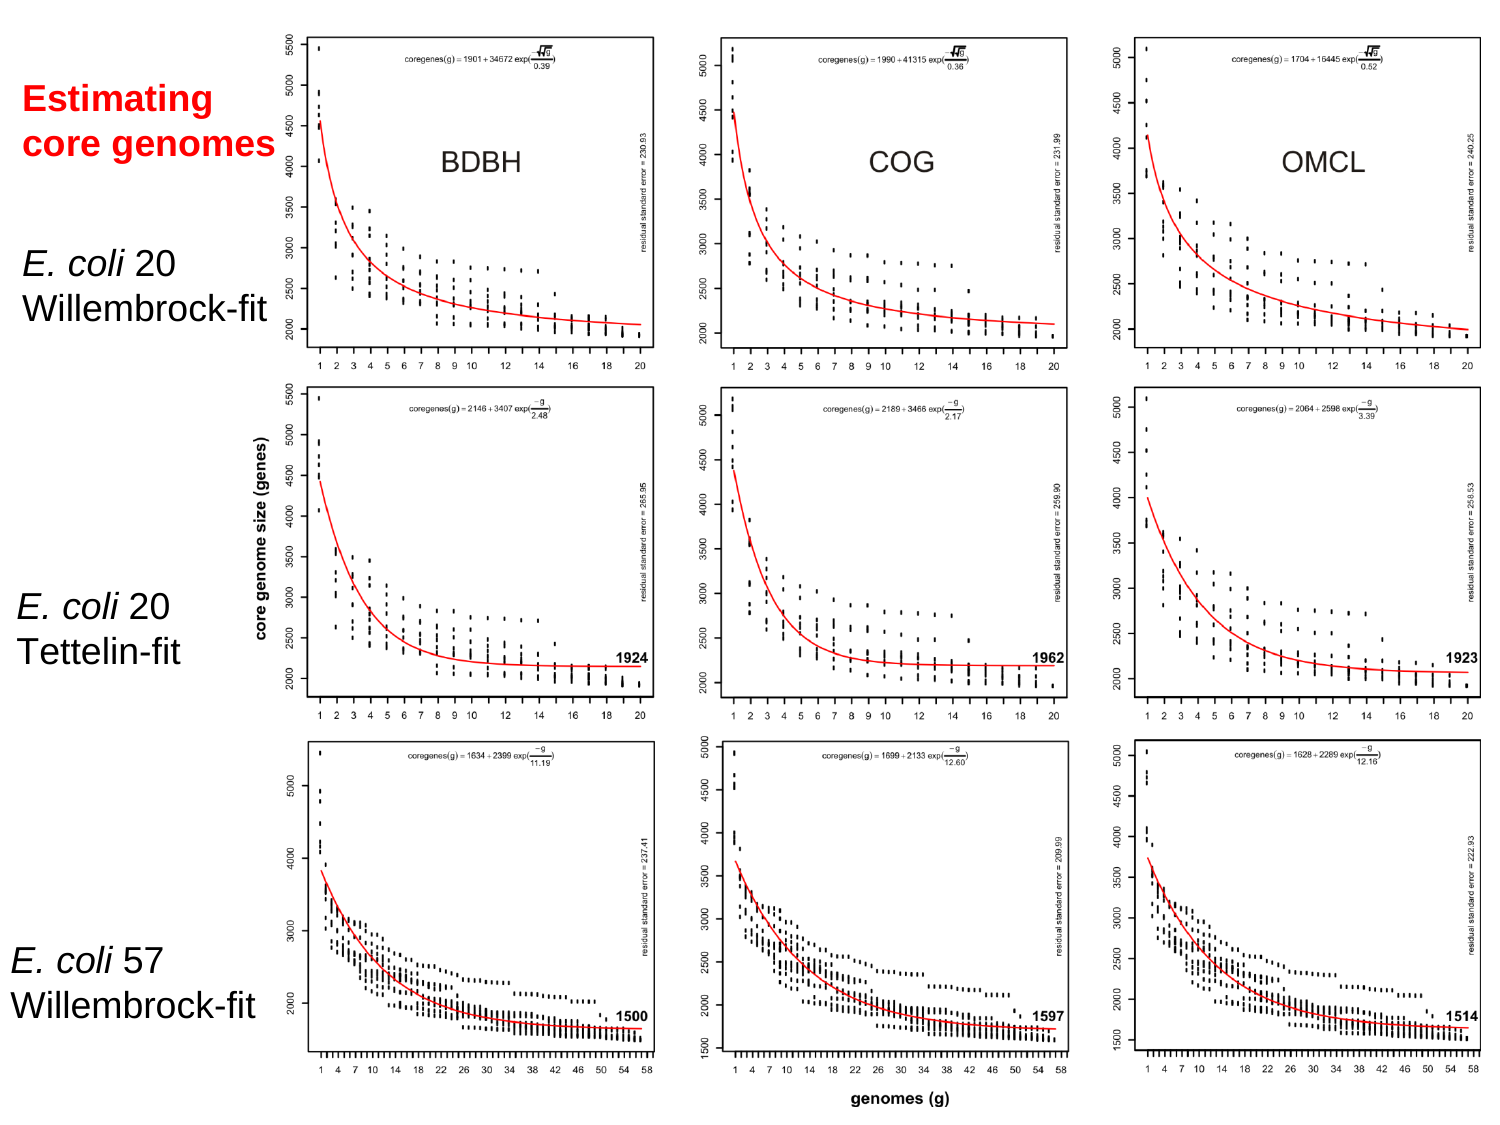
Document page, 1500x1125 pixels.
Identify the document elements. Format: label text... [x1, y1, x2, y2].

text_box E. coli 20 Tettelin-fit [1, 574, 197, 680]
text_box E. coli 20 Willembrock-fit [7, 231, 283, 338]
text_box E. coli 57 Willembrock-fit [0, 928, 272, 1034]
picture [253, 18, 1481, 1107]
text_box Estimating core genomes [7, 66, 292, 172]
